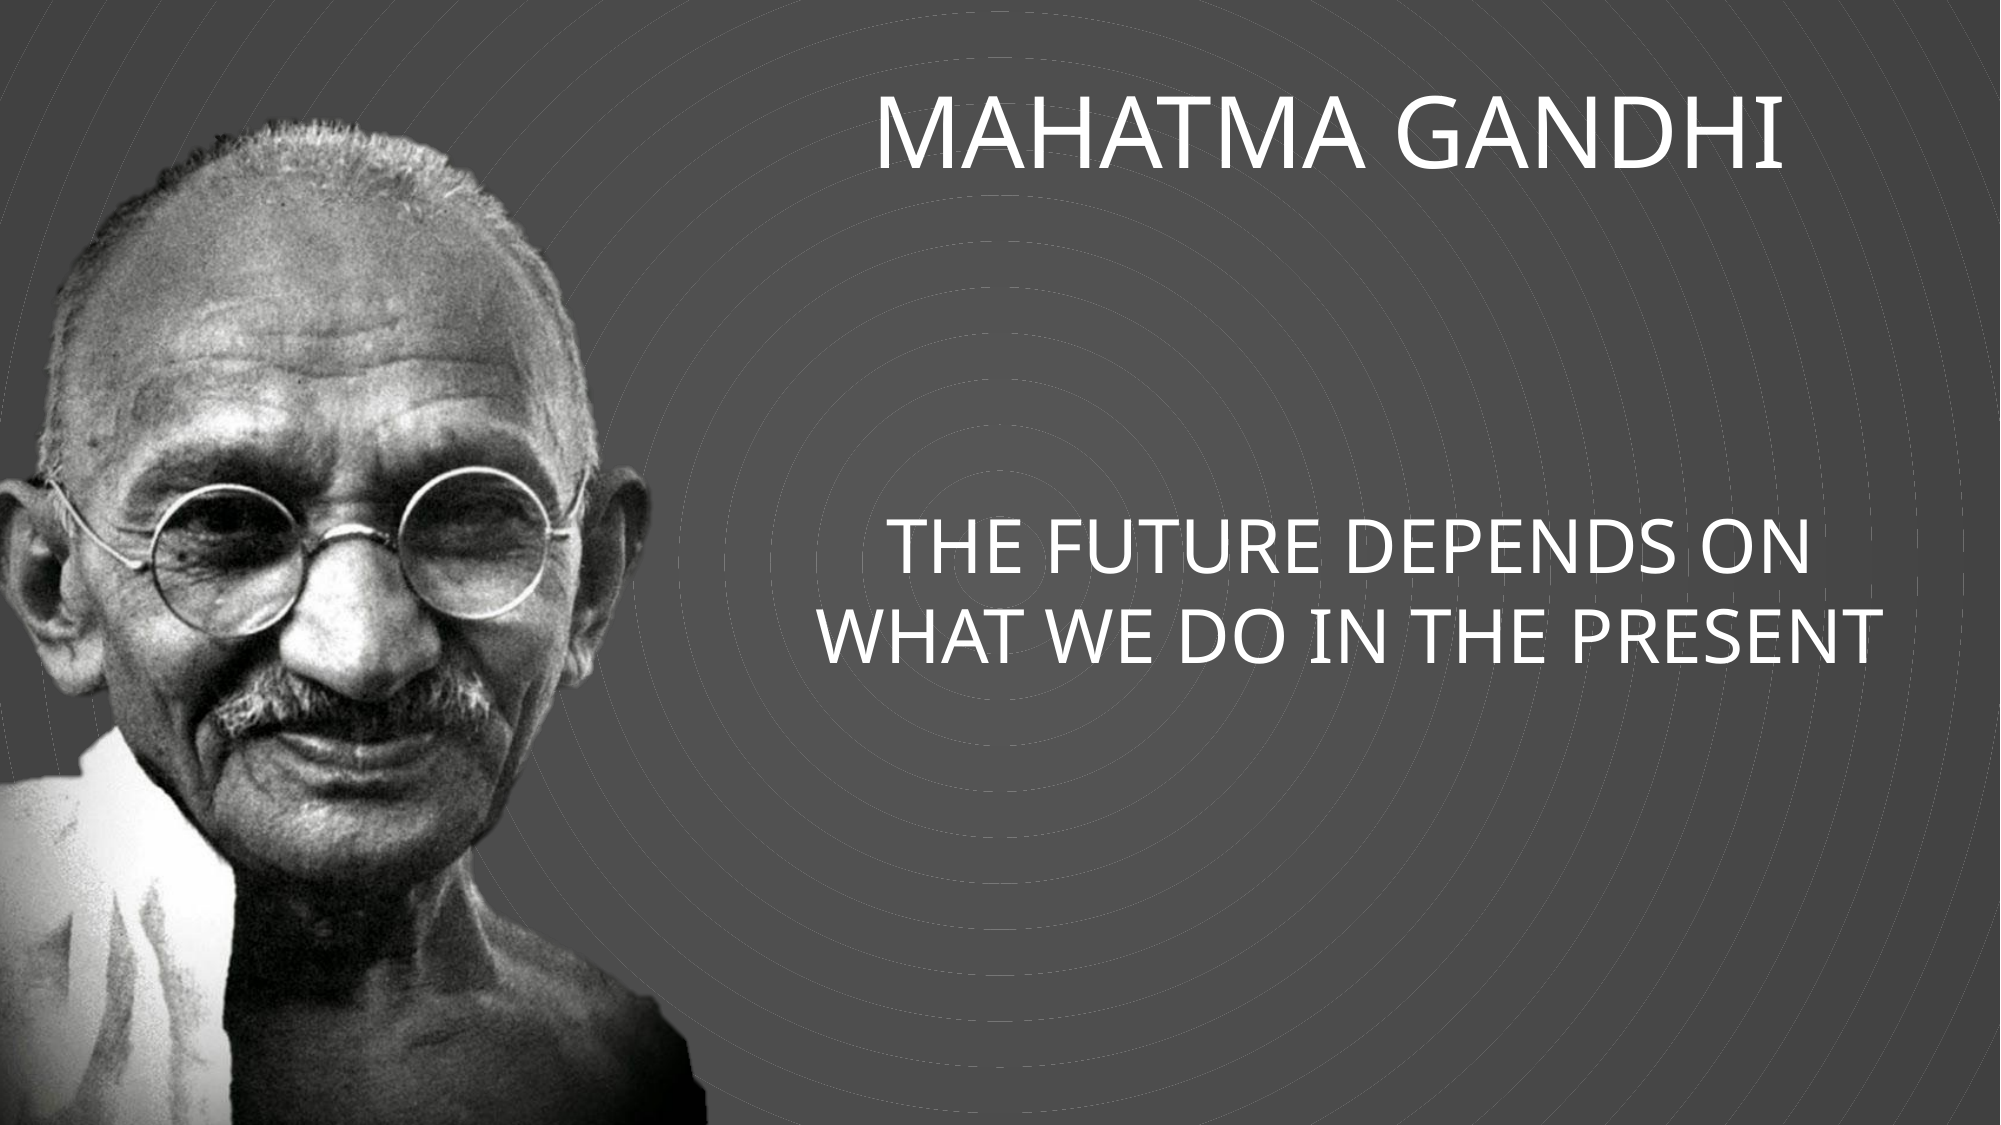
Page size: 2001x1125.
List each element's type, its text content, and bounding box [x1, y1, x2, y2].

text_box THE FUTURE DEPENDS ON WHAT WE DO IN THE PRESENT [761, 490, 1940, 688]
picture [0, 0, 762, 1125]
text_box MAHATMA GANDHI [761, 60, 1897, 198]
